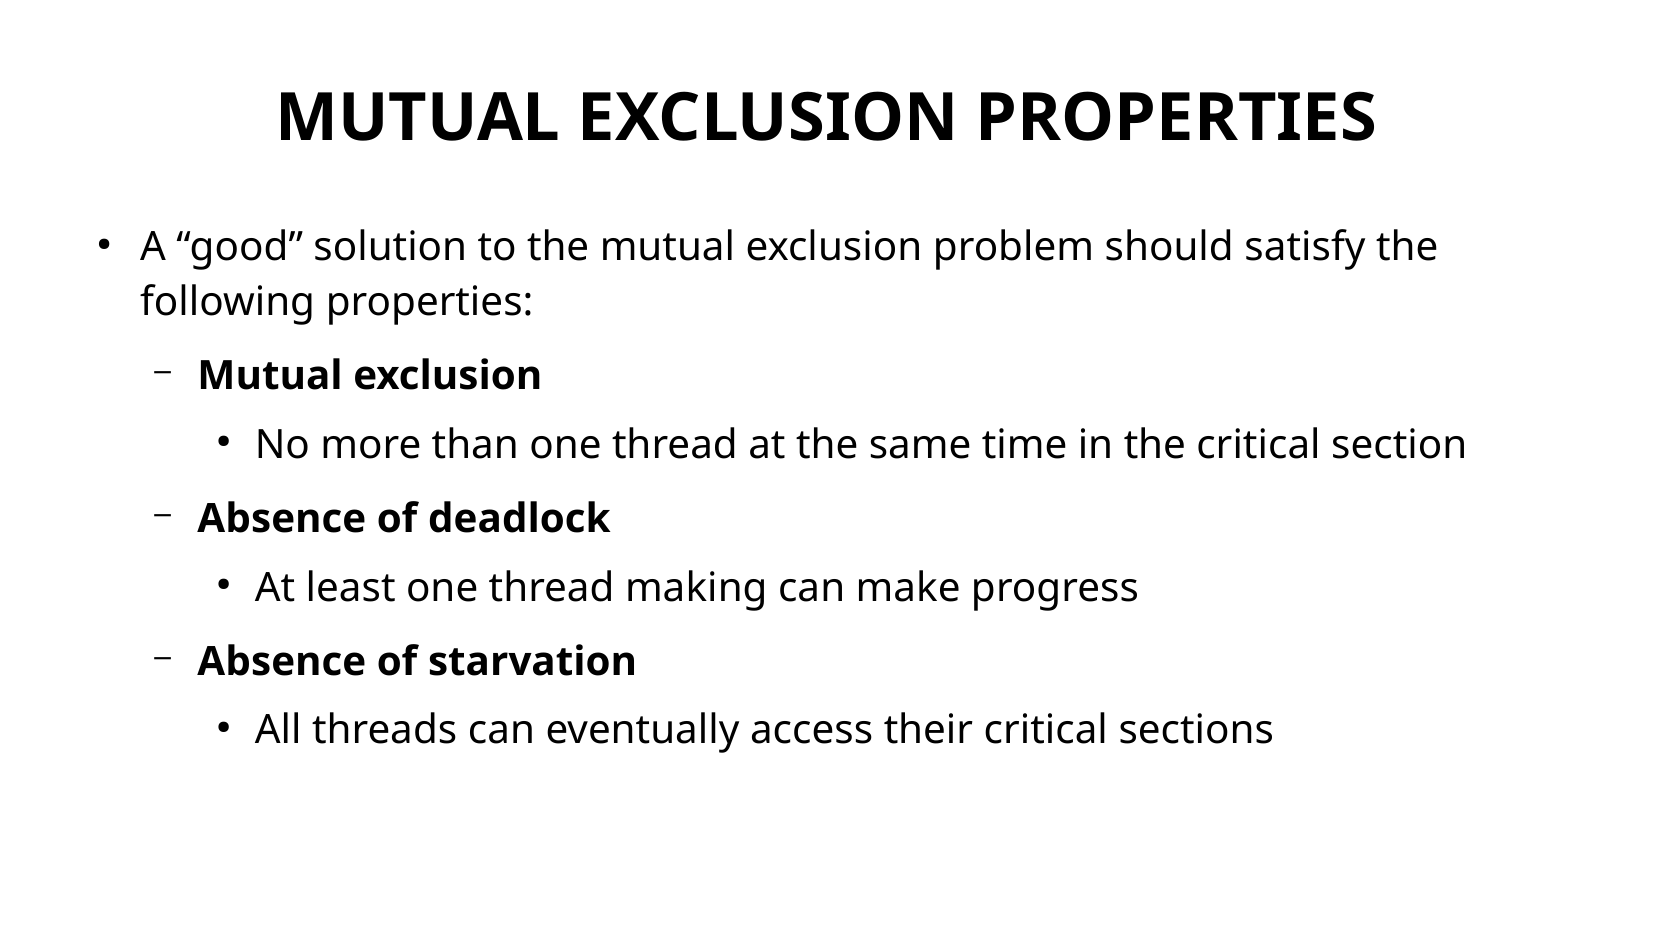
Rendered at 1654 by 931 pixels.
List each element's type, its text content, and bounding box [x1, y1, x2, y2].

list A “good” solution to the mutual exclusion problem should satisfy the following properties: Mutual exclusion No more than one thread at the same time in the critical section Absence of deadlock At least one thread making can make progress Absence of starvation All threads can eventually access their critical sections [82, 217, 1571, 757]
title MUTUAL EXCLUSION PROPERTIES [82, 36, 1571, 193]
